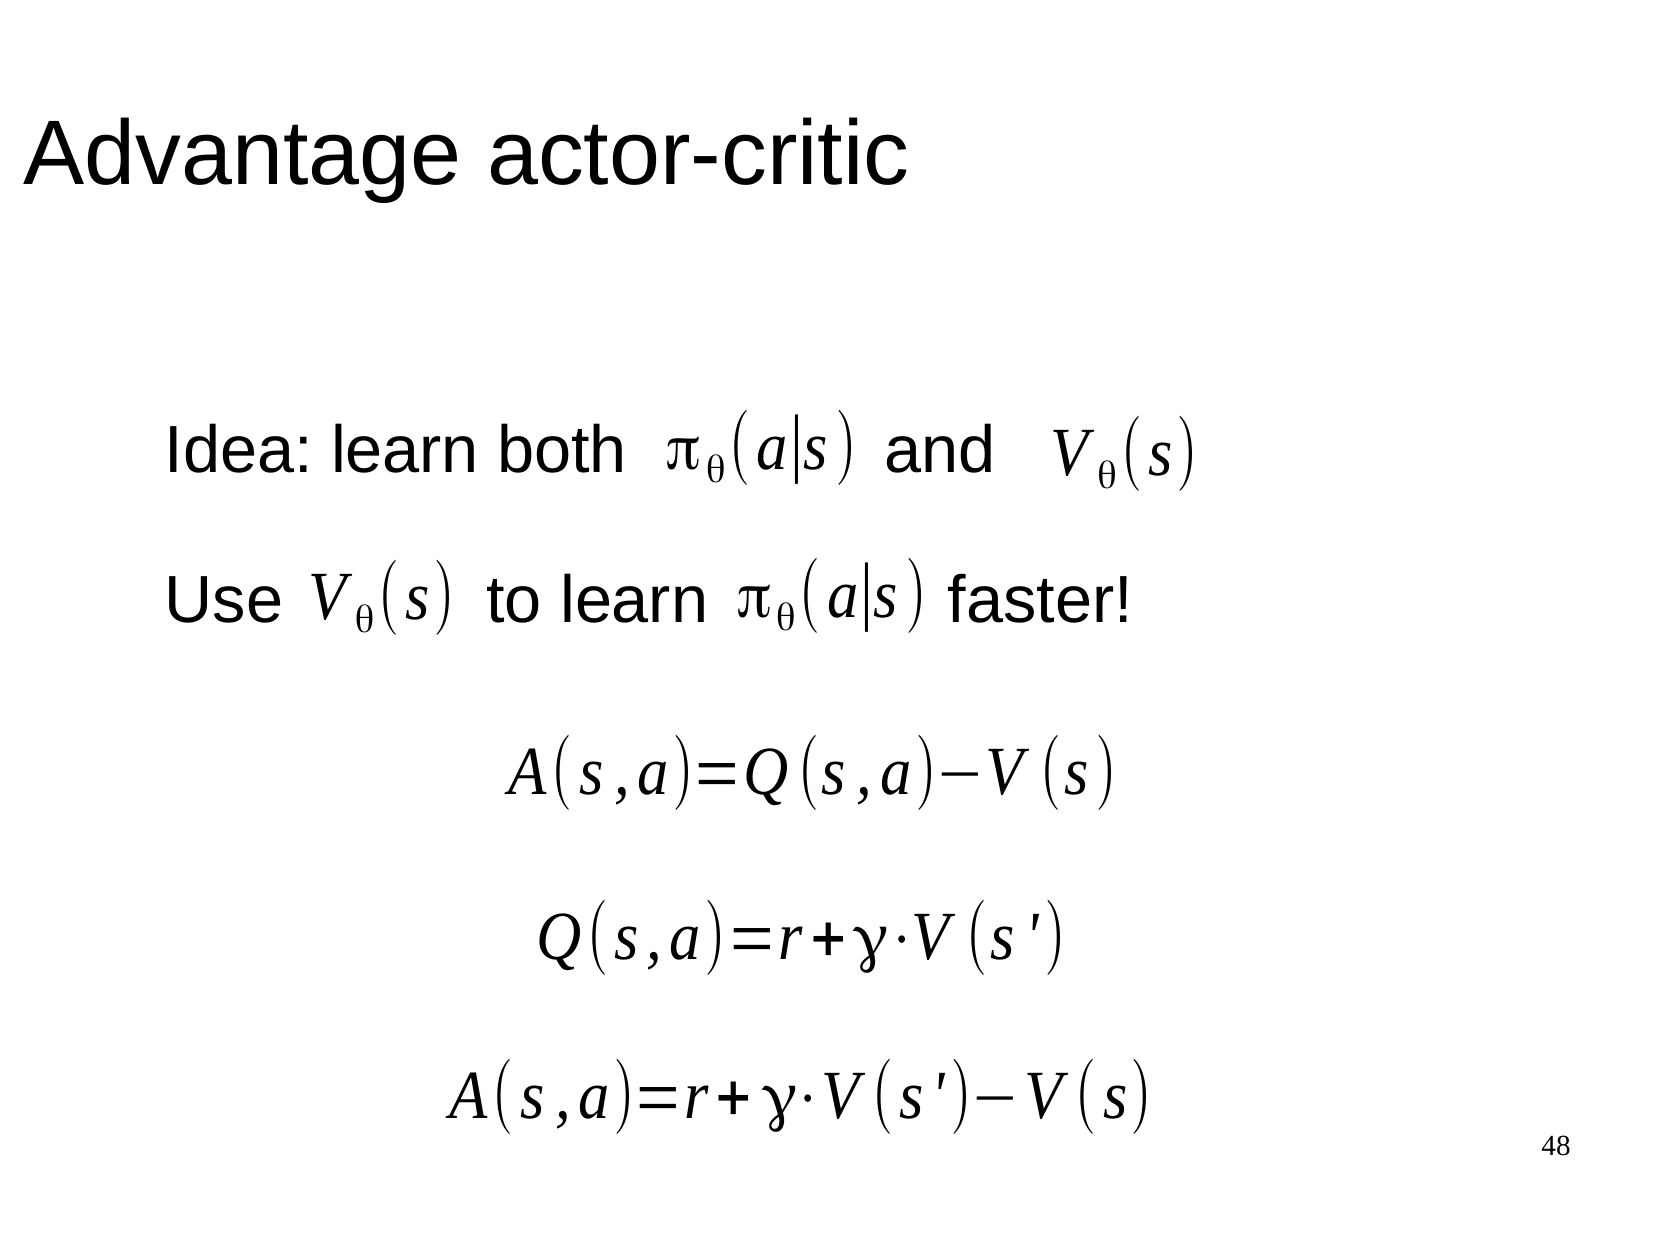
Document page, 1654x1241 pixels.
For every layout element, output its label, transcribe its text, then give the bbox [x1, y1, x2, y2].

chart [651, 405, 871, 488]
chart [721, 552, 941, 636]
chart [292, 555, 471, 639]
chart [1035, 410, 1214, 494]
text_box Idea: learn both and Use to learn faster! [150, 405, 1546, 869]
chart [485, 729, 1131, 813]
chart [520, 894, 1080, 978]
title Advantage actor-critic [23, 49, 1512, 257]
chart [426, 1054, 1166, 1138]
